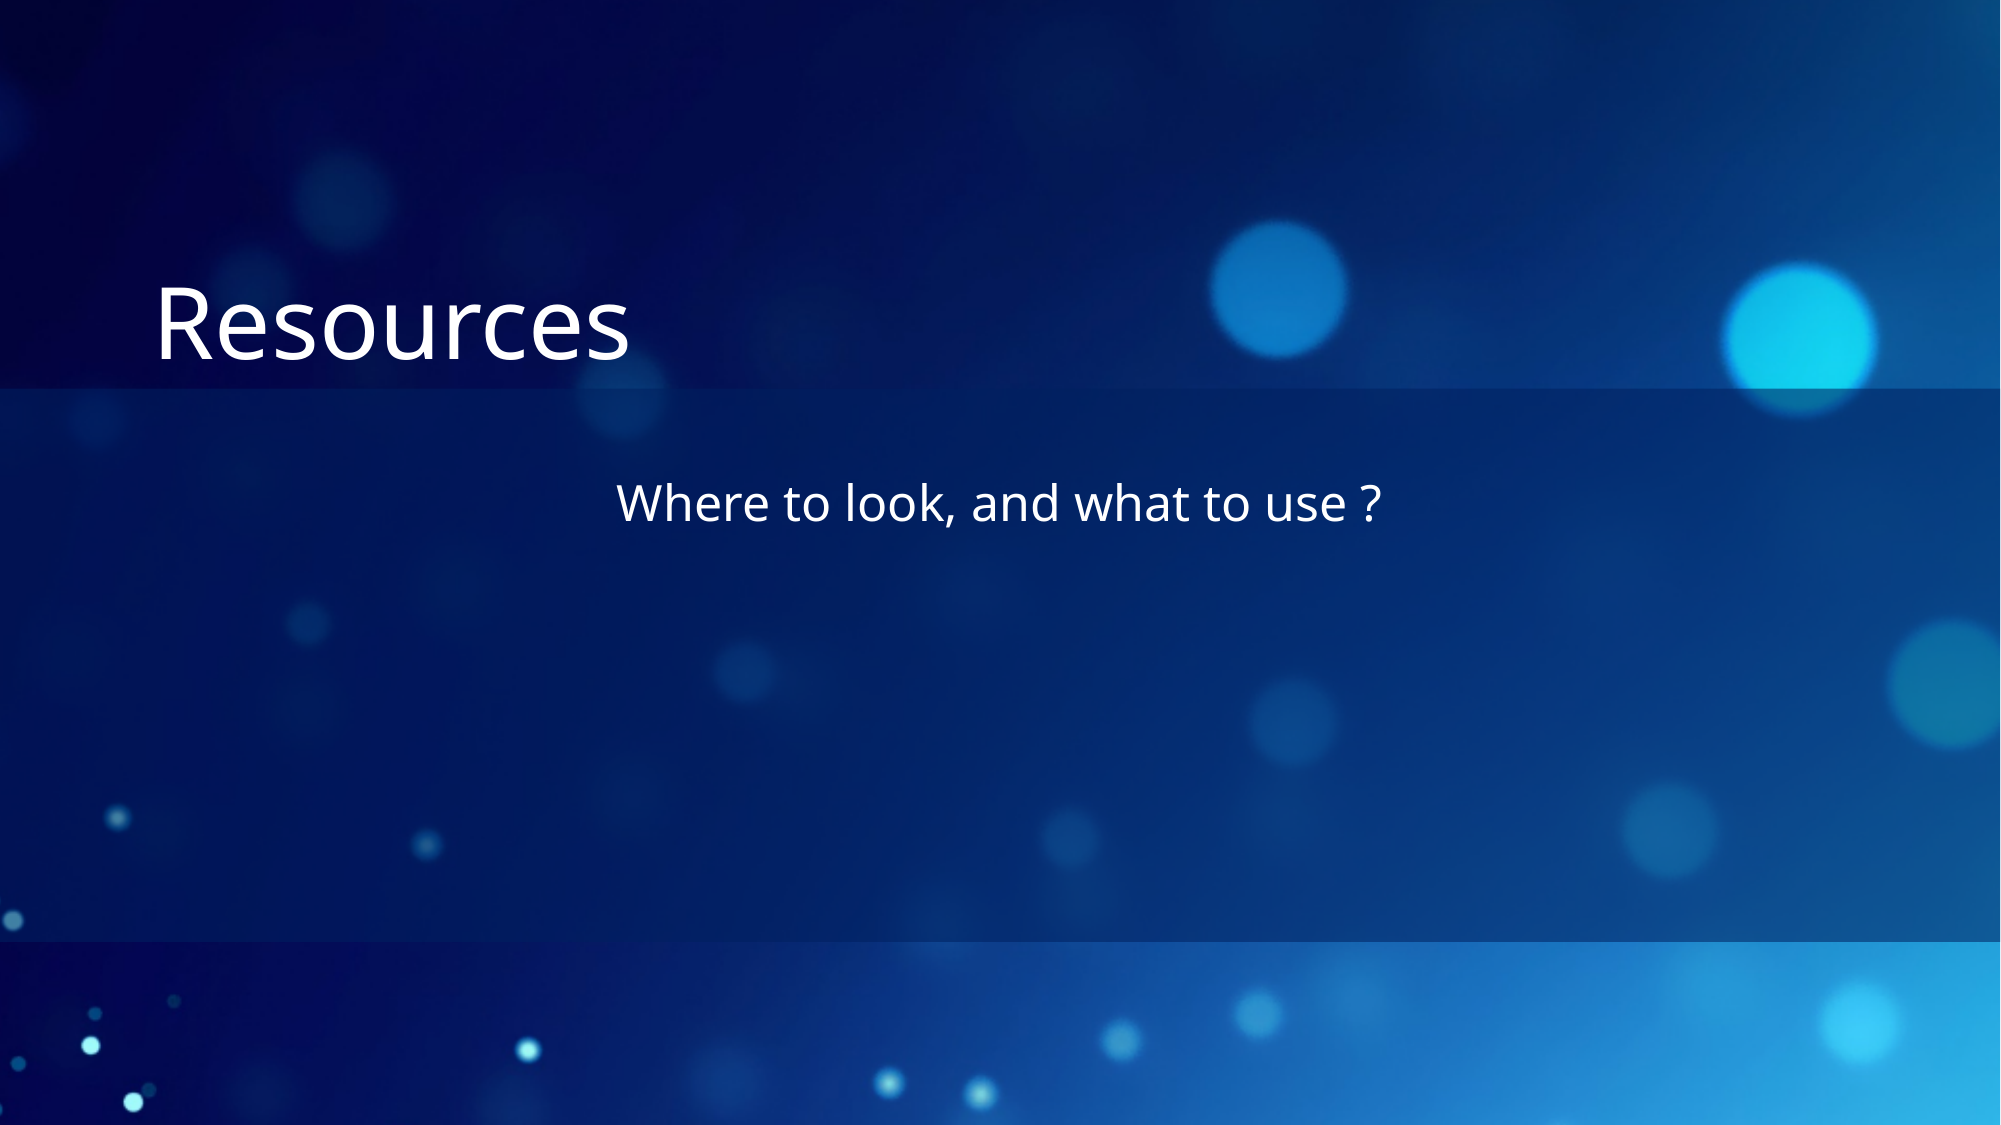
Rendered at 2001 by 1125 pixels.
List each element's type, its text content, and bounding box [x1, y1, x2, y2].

list Where to look, and what to use ? [137, 390, 1863, 942]
title Resources [137, 129, 1863, 389]
